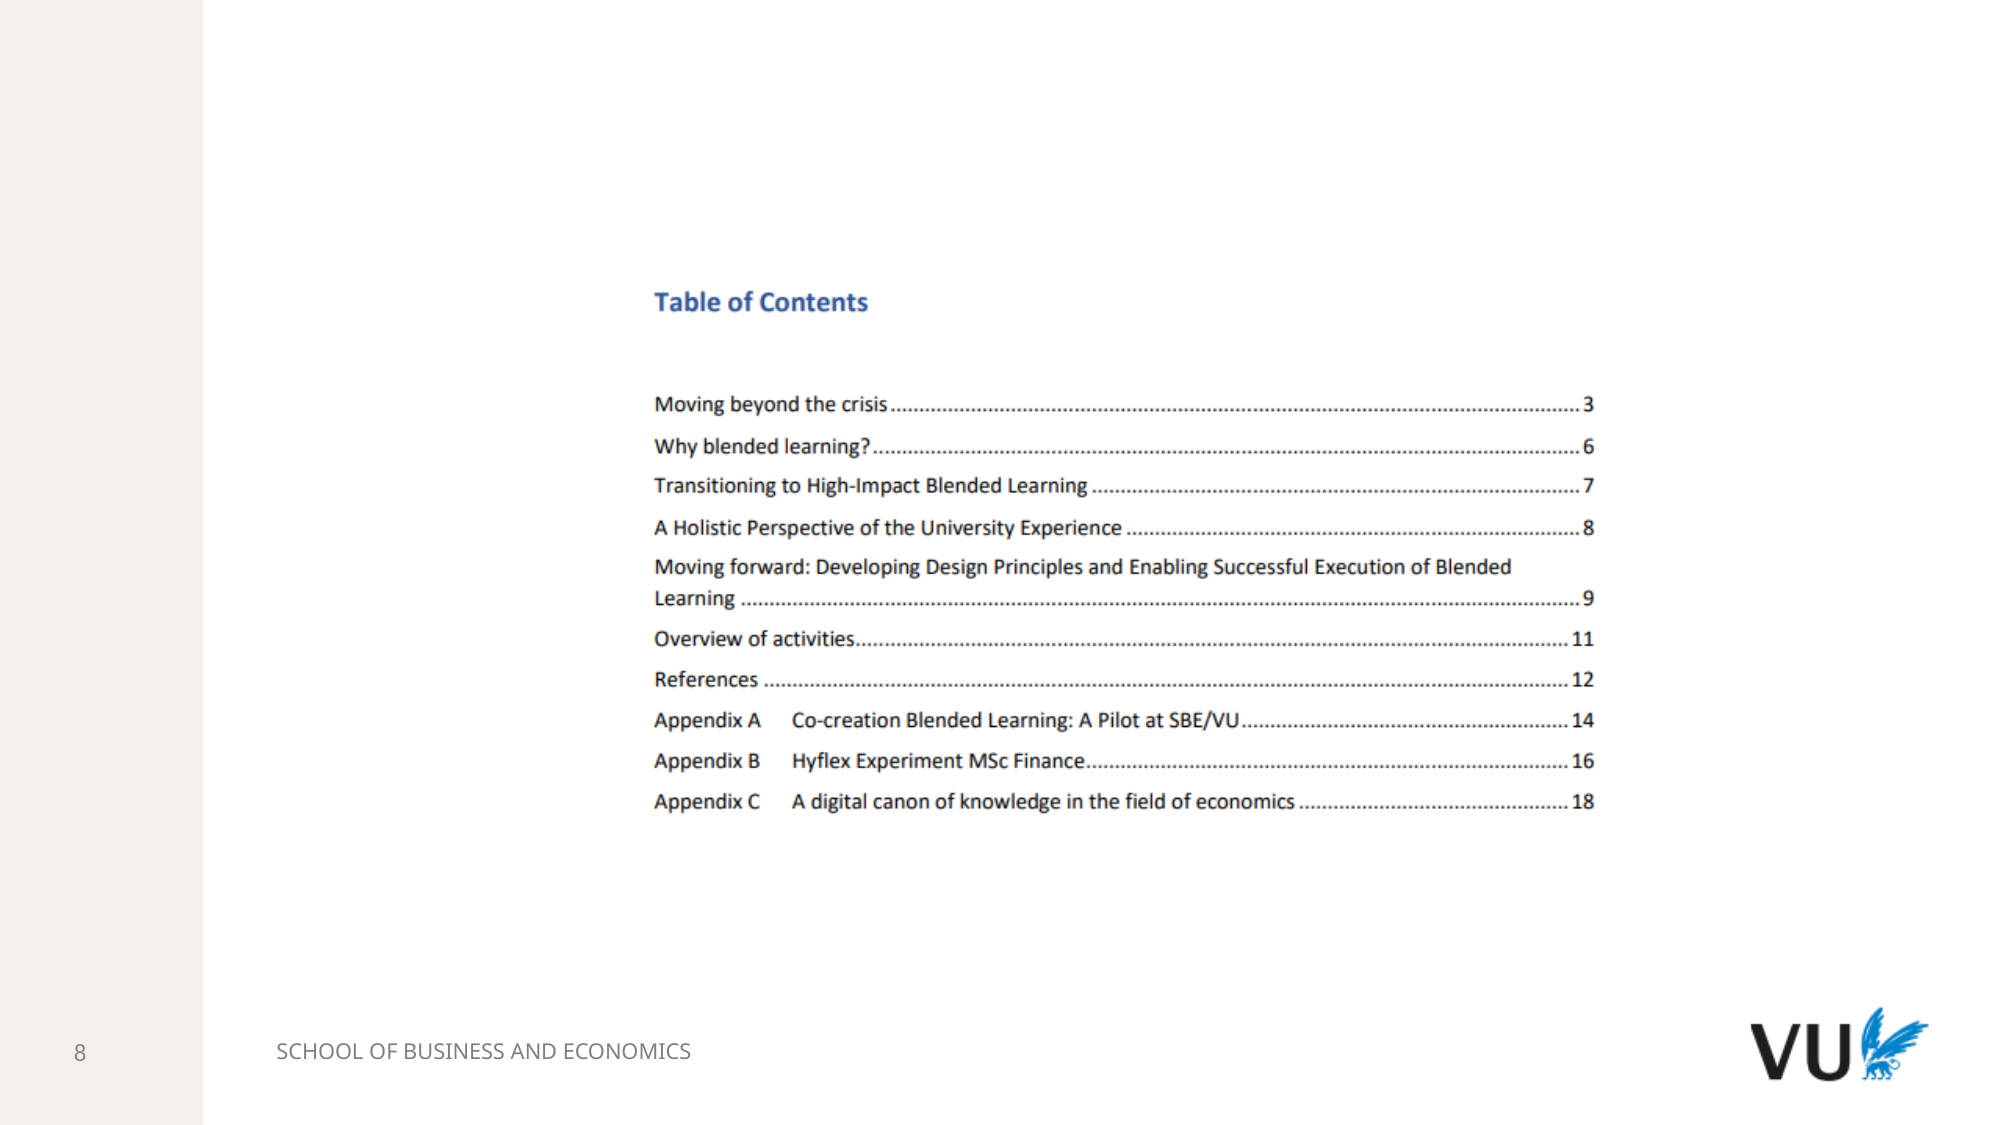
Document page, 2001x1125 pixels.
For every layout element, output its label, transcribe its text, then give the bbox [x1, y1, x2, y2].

text_box 5 [73, 977, 203, 1125]
text_box SCHOOL OF BUSINESS AND ECONOMICS [276, 977, 1426, 1125]
picture [630, 277, 1630, 848]
